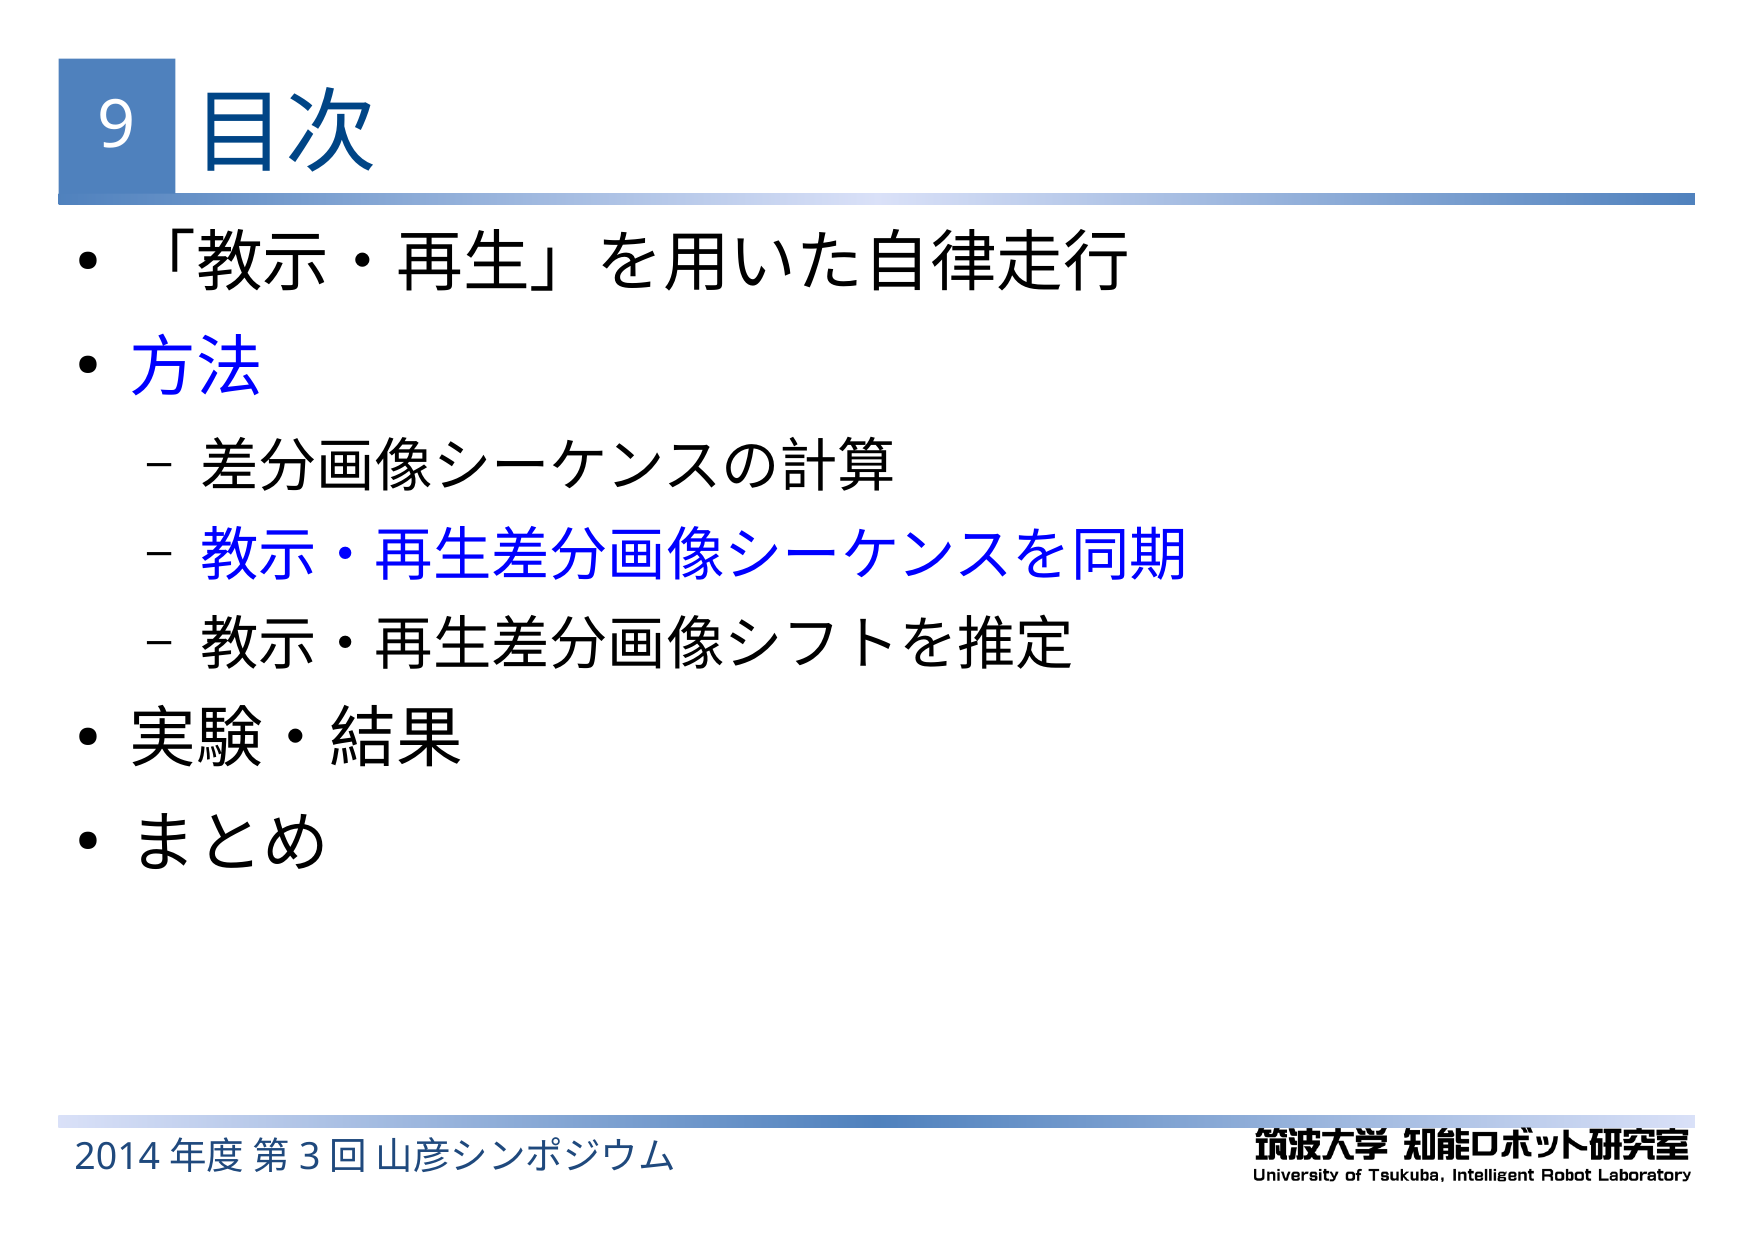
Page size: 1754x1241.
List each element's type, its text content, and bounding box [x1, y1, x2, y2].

picture [1252, 1127, 1691, 1182]
title 目次 [193, 61, 1651, 205]
list 「教示・再生」を用いた自律走行 方法 差分画像シーケンスの計算 教示・再生差分画像シーケンスを同期 教示・再生差分画像シフトを推定 実験・結果 まとめ [58, 223, 1696, 1116]
